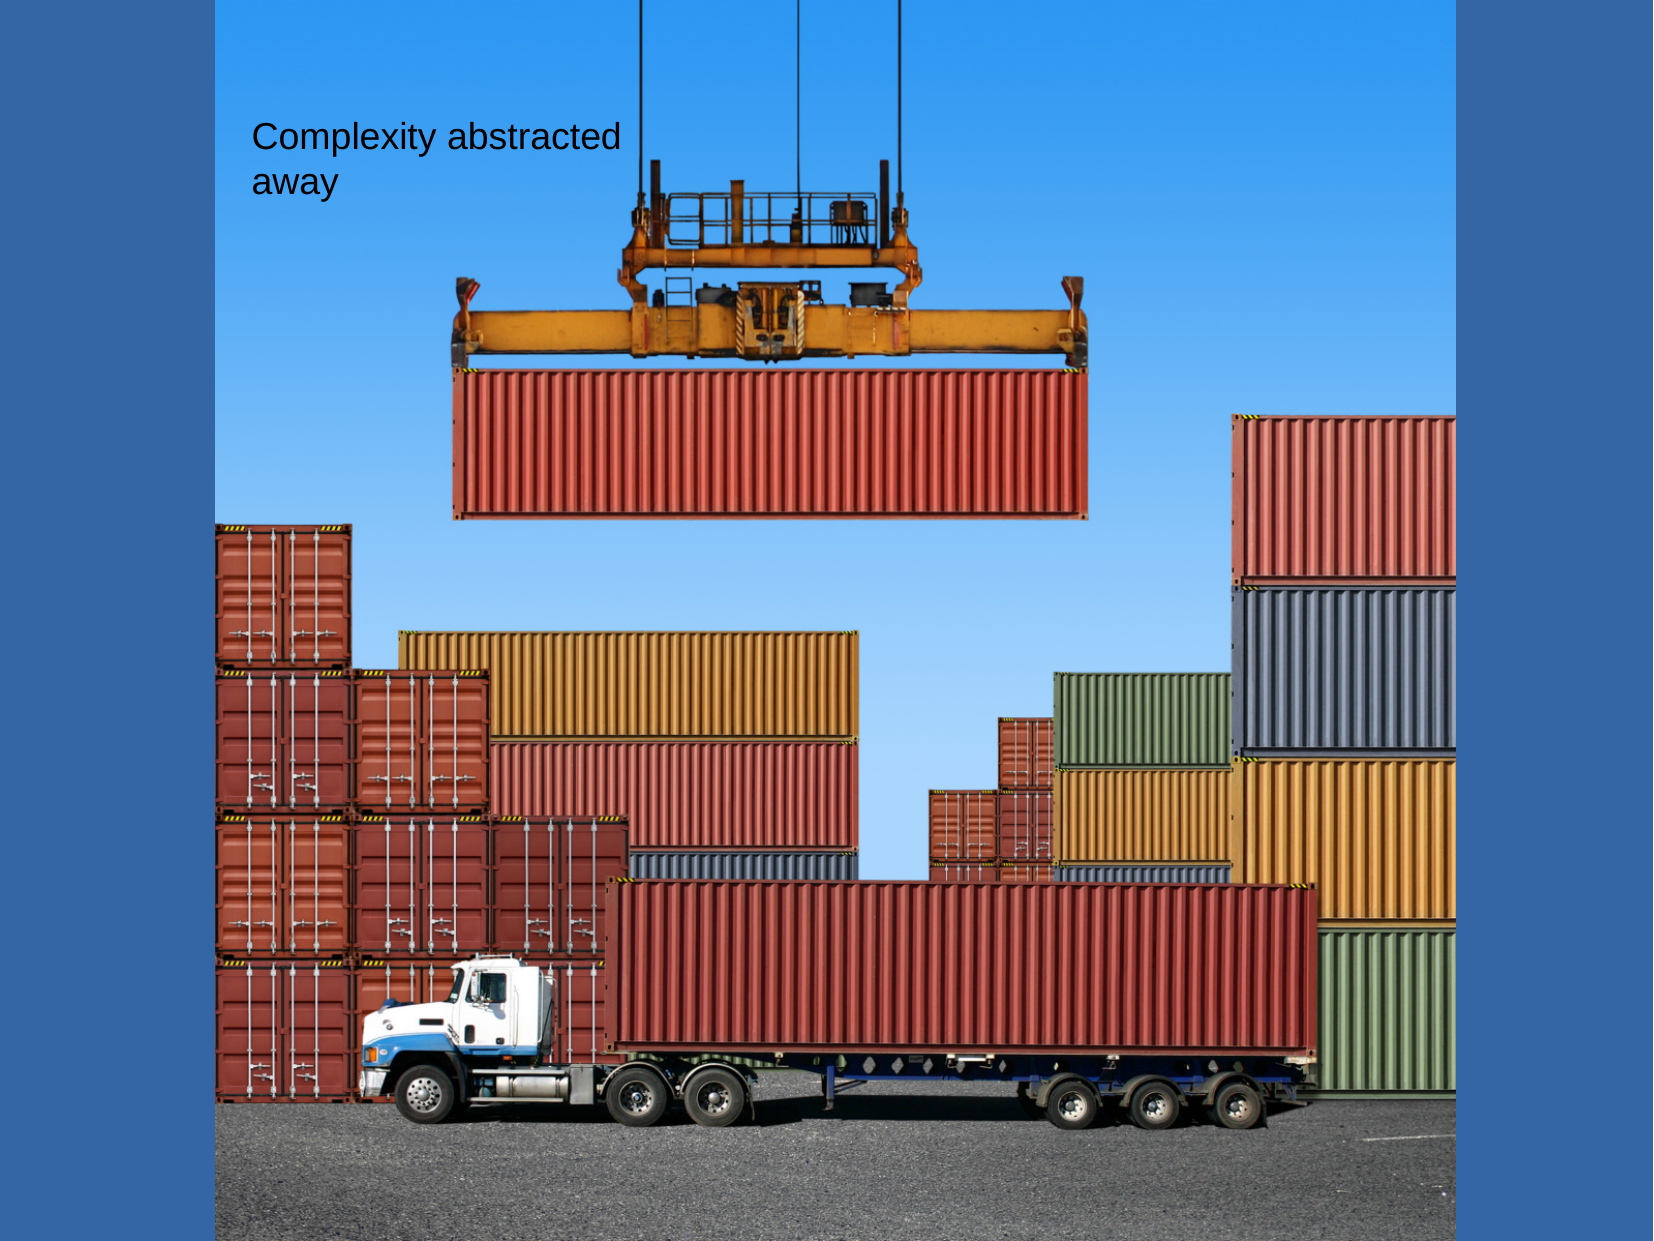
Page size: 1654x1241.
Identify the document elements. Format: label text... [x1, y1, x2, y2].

picture [215, 0, 1456, 1241]
text_box Complexity abstracted away [236, 104, 698, 204]
